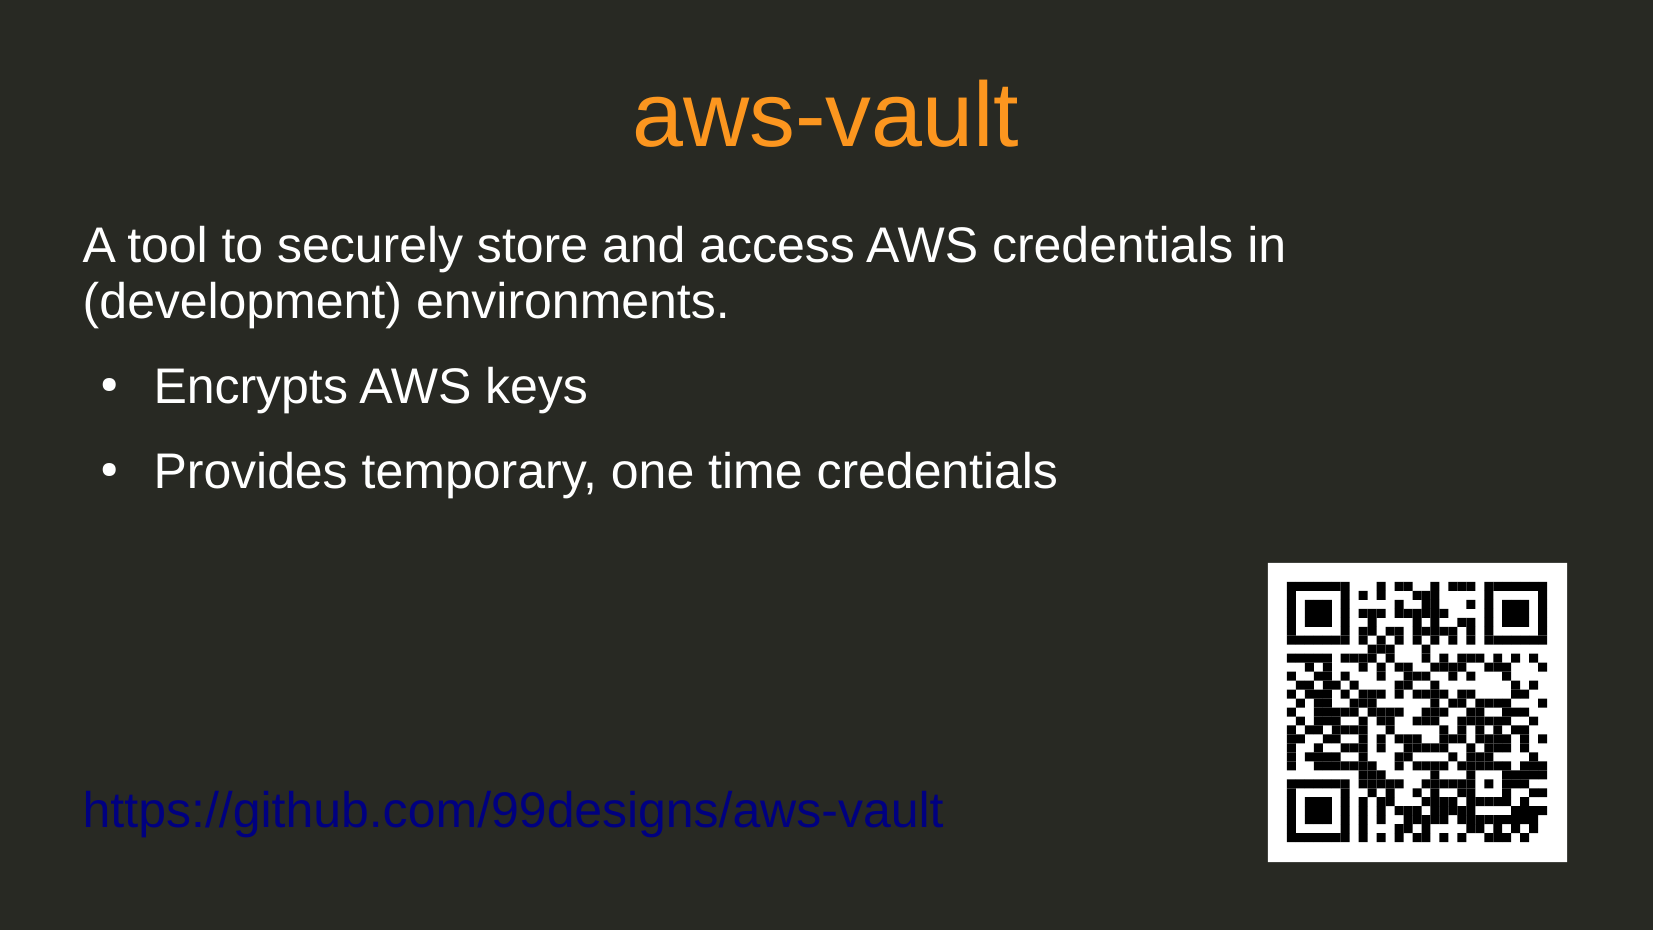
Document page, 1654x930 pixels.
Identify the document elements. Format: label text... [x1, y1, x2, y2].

title aws-vault [82, 37, 1571, 193]
picture [1267, 562, 1568, 863]
list A tool to securely store and access AWS credentials in (development) environments. Encrypts AWS keys Provides temporary, one time credentials https://github.com/99designs/aws-vault [82, 217, 1571, 930]
